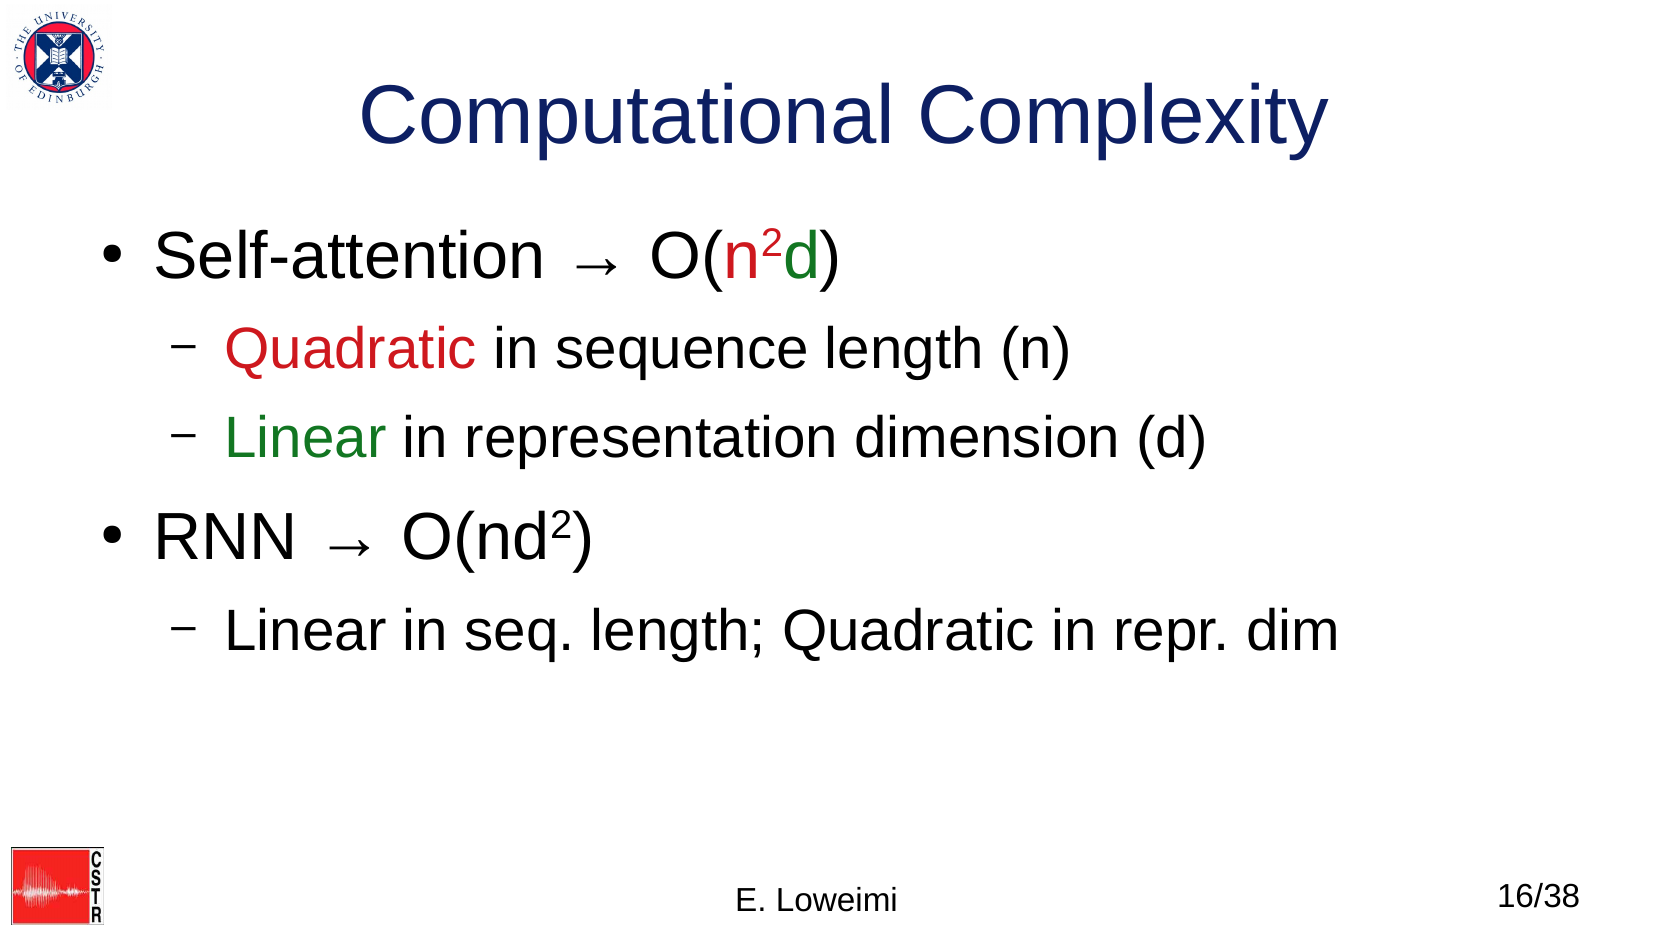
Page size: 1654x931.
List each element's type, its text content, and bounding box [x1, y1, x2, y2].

list Self-attention → O(n2d) Quadratic in sequence length (n) Linear in representation dimension (d) RNN → O(nd2) Linear in seq. length; Quadratic in repr. dim [82, 217, 1501, 804]
text_box 16/38 [1482, 870, 1625, 928]
title Computational Complexity [100, 37, 1589, 193]
text_box E. Loweimi [720, 874, 934, 931]
picture [6, 4, 112, 110]
picture [11, 847, 104, 925]
